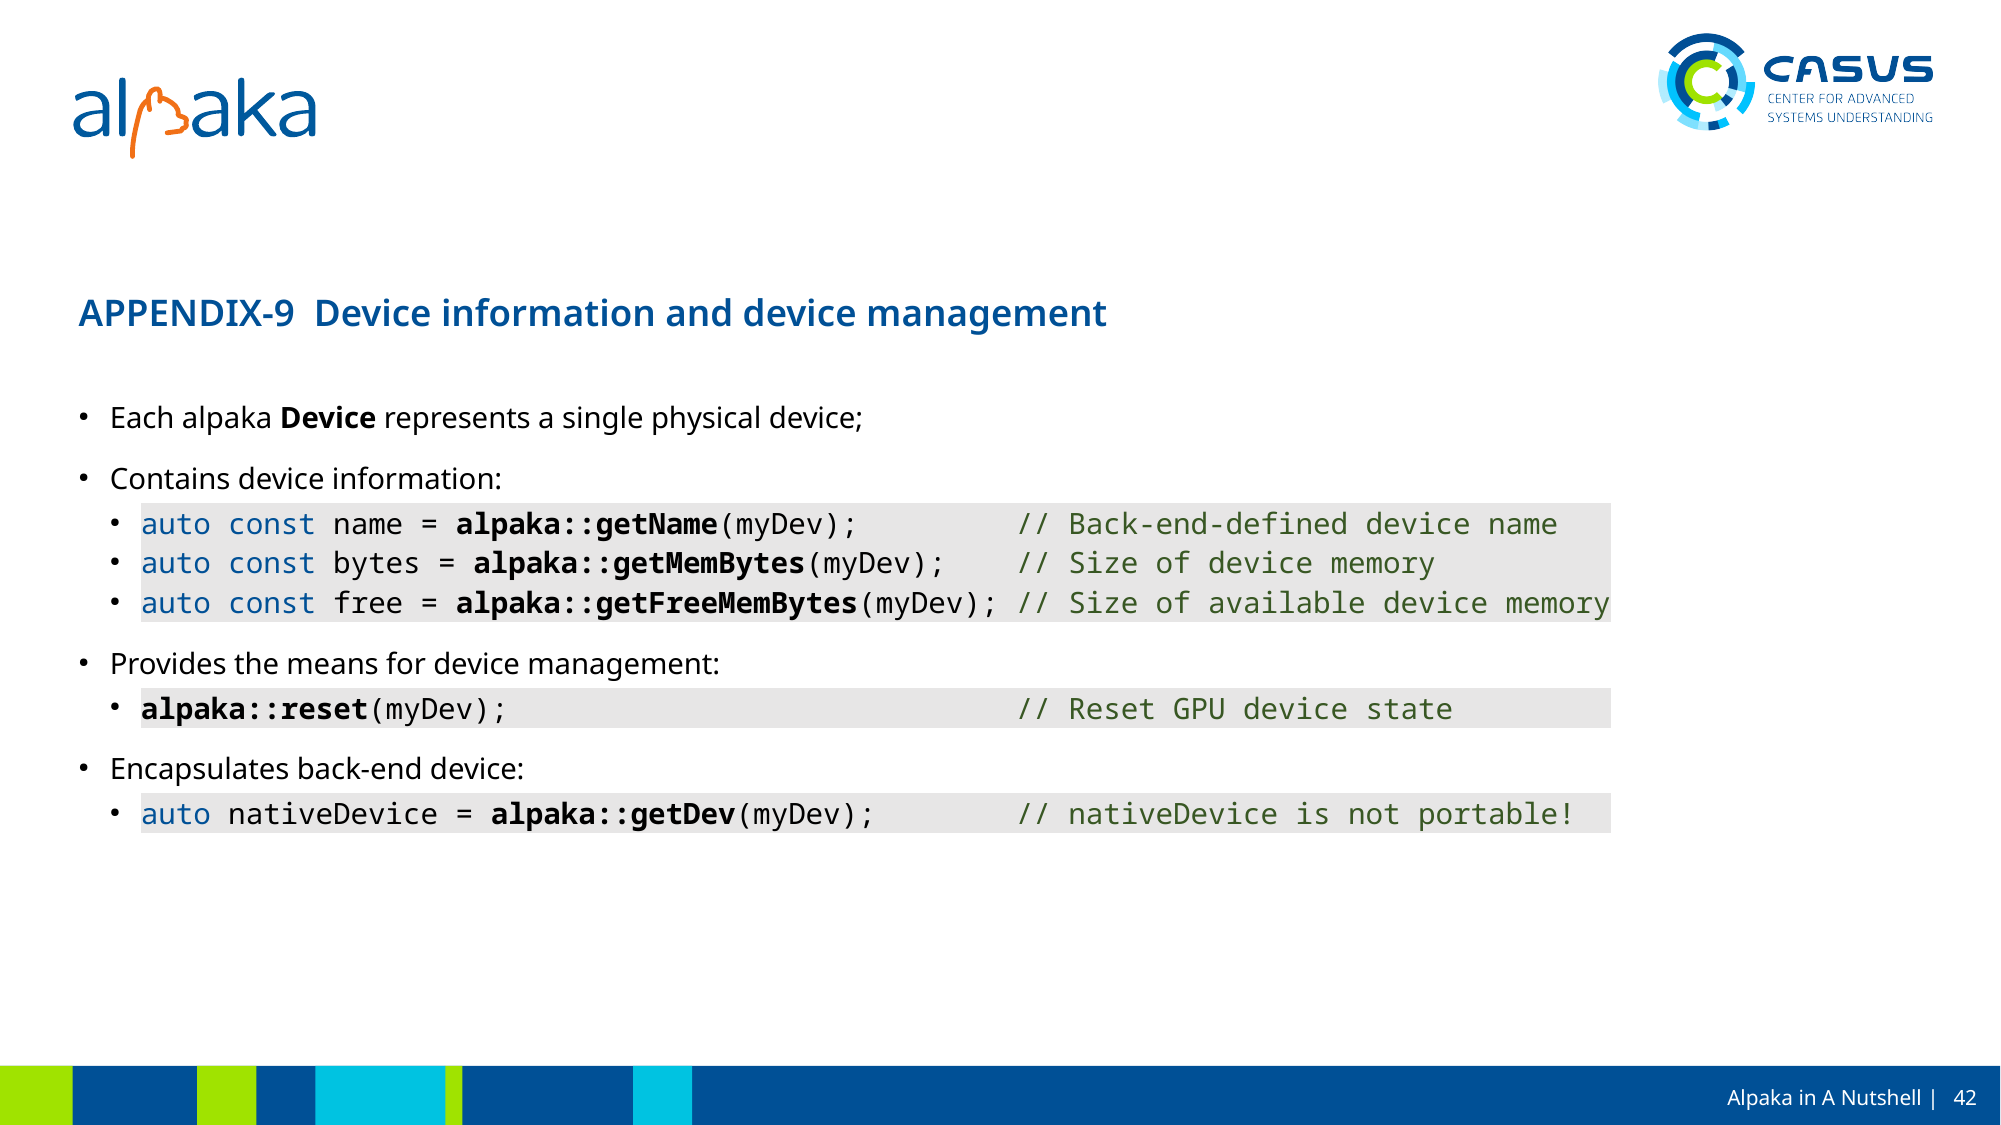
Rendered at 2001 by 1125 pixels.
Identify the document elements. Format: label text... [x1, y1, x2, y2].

list APPENDIX-9 Device information and device management Each alpaka Device represents a single physical device; Contains device information: auto const name = alpaka::getName(myDev); // Back-end-defined device name auto const bytes = alpaka::getMemBytes(myDev); // Size of device memory auto const free = alpaka::getFreeMemBytes(myDev); // Size of available device memory Provides the means for device management: alpaka::reset(myDev); // Reset GPU device state Encapsulates back-end device: auto nativeDevice = alpaka::getDev(myDev); // nativeDevice is not portable! [78, 287, 1626, 950]
picture [72, 76, 317, 160]
picture [1658, 33, 1933, 131]
title [72, 54, 1620, 154]
